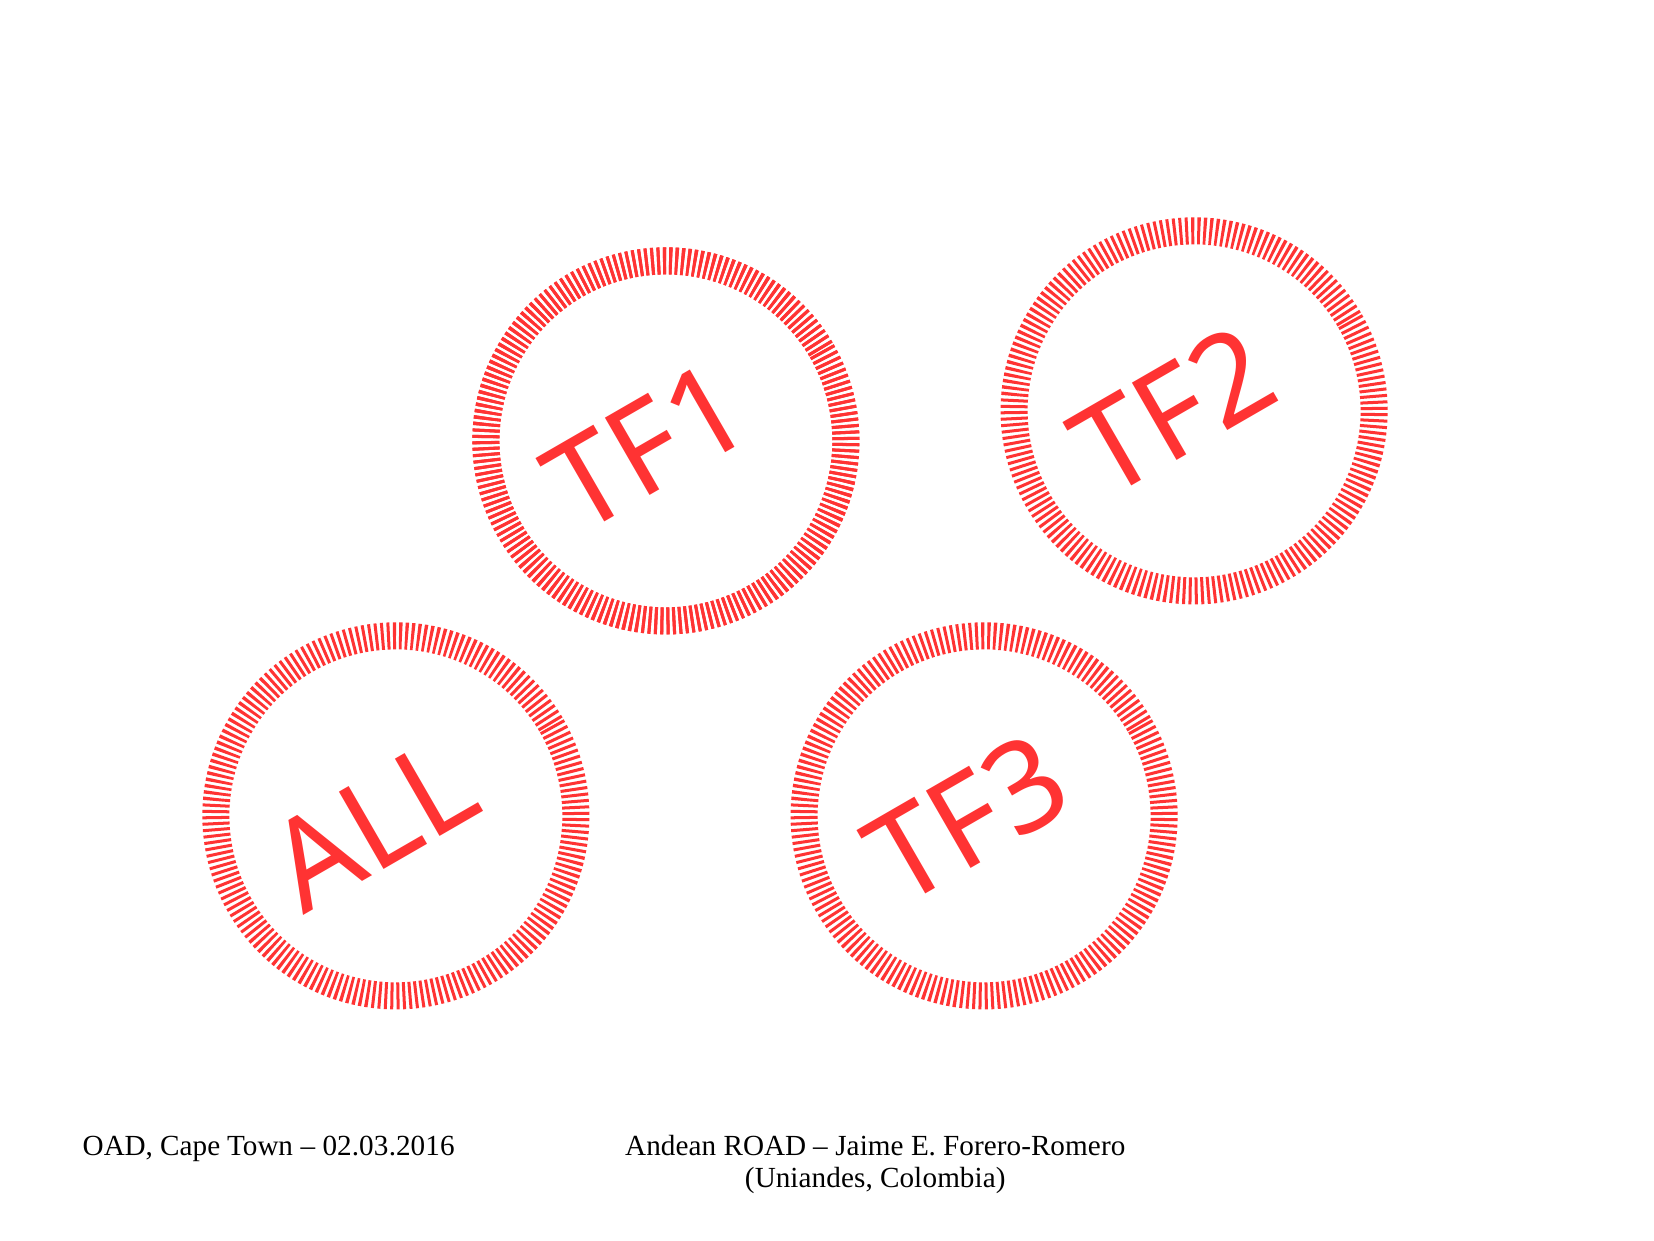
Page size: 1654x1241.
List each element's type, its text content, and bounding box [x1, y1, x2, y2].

text_box TF2 [1022, 236, 1378, 552]
text_box ALL [220, 653, 571, 966]
text_box TF3 [816, 650, 1161, 960]
text_box TF1 [496, 278, 840, 588]
